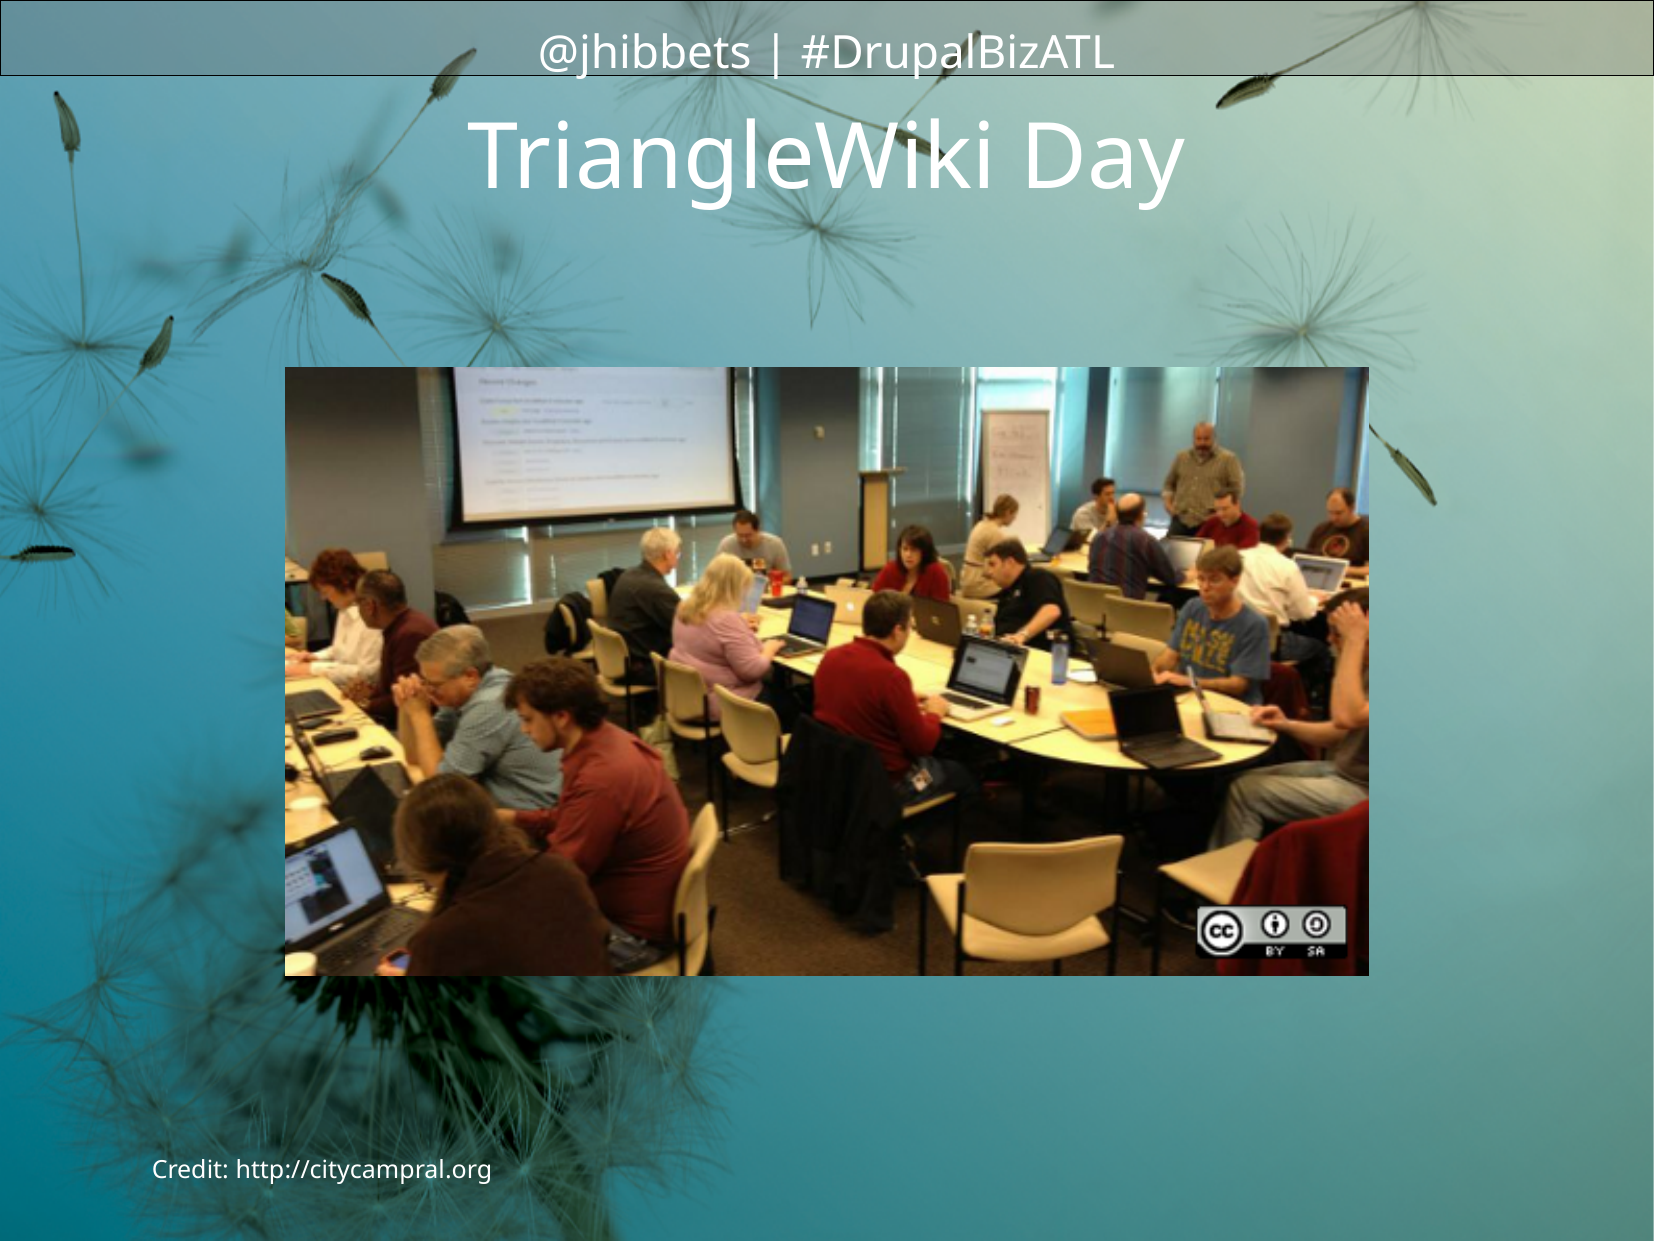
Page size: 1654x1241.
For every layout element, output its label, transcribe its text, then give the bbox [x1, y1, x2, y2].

text_box Credit: http://citycampral.org [137, 1144, 521, 1188]
picture [0, 76, 1654, 1241]
title TriangleWiki Day [82, 49, 1571, 257]
